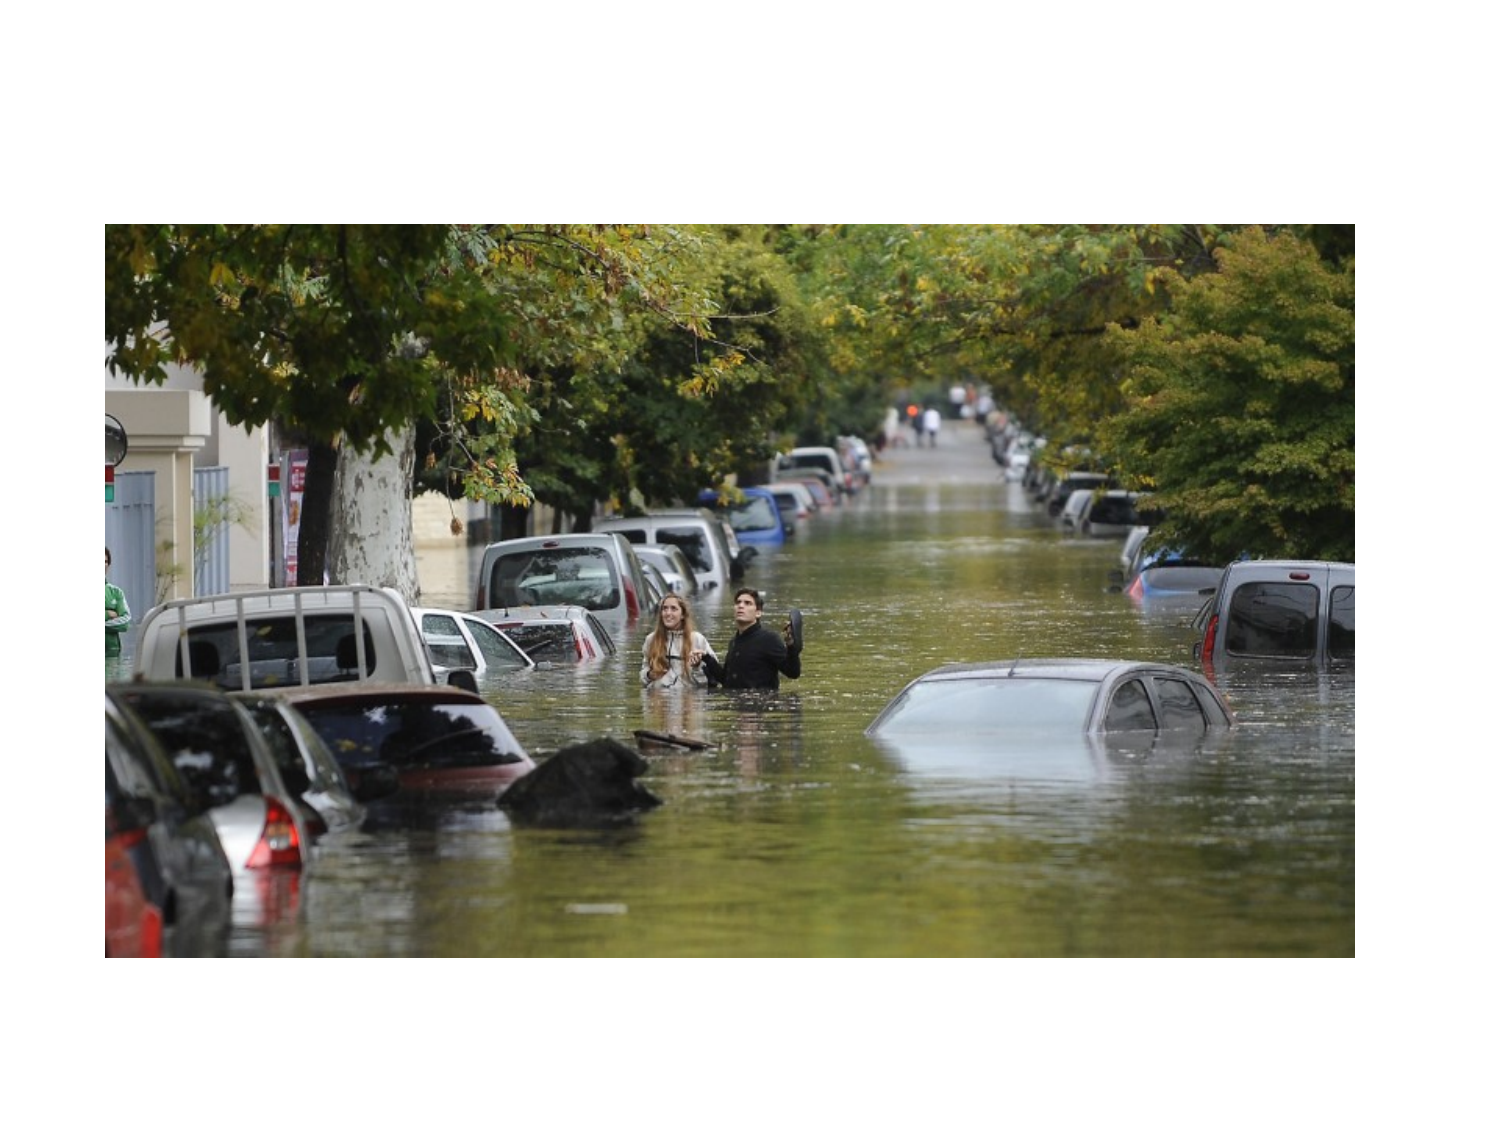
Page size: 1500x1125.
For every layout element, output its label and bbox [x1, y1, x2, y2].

picture [105, 224, 1355, 958]
